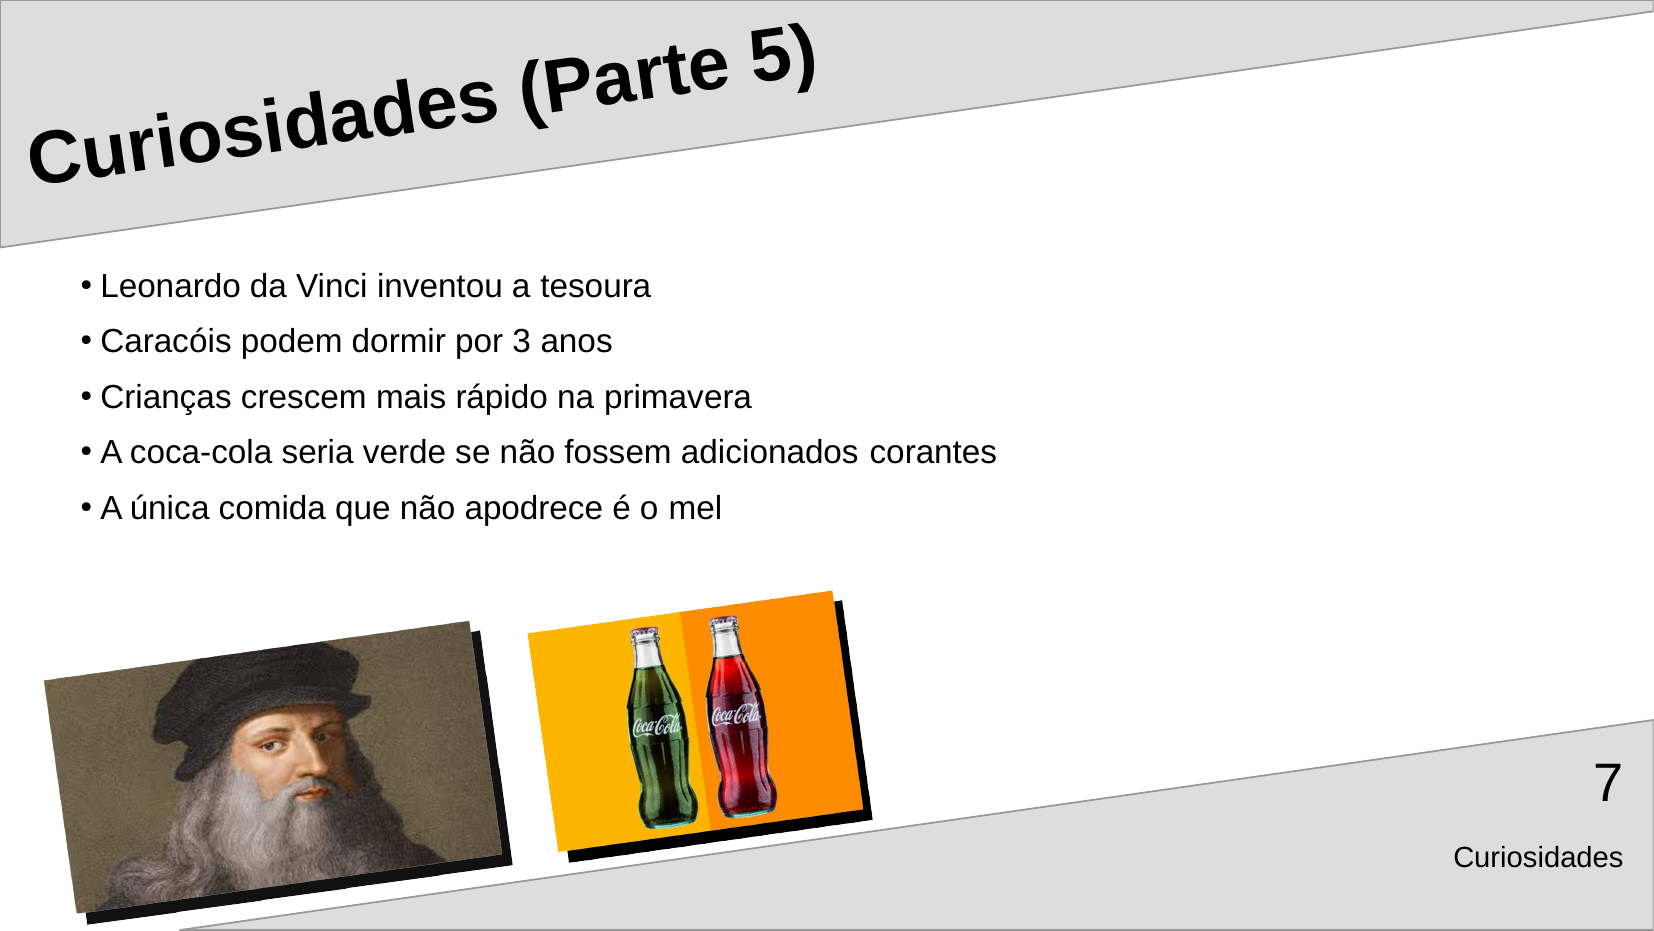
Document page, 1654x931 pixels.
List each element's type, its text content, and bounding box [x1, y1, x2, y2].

picture [43, 620, 502, 914]
title Curiosidades (Parte 5) [17, 0, 1502, 239]
list Leonardo da Vinci inventou a tesoura Caracóis podem dormir por 3 anos Crianças crescem mais rápido na primavera A coca-cola seria verde se não fossem adicionados corantes A única comida que não apodrece é o mel [80, 248, 1536, 532]
picture [527, 590, 863, 852]
